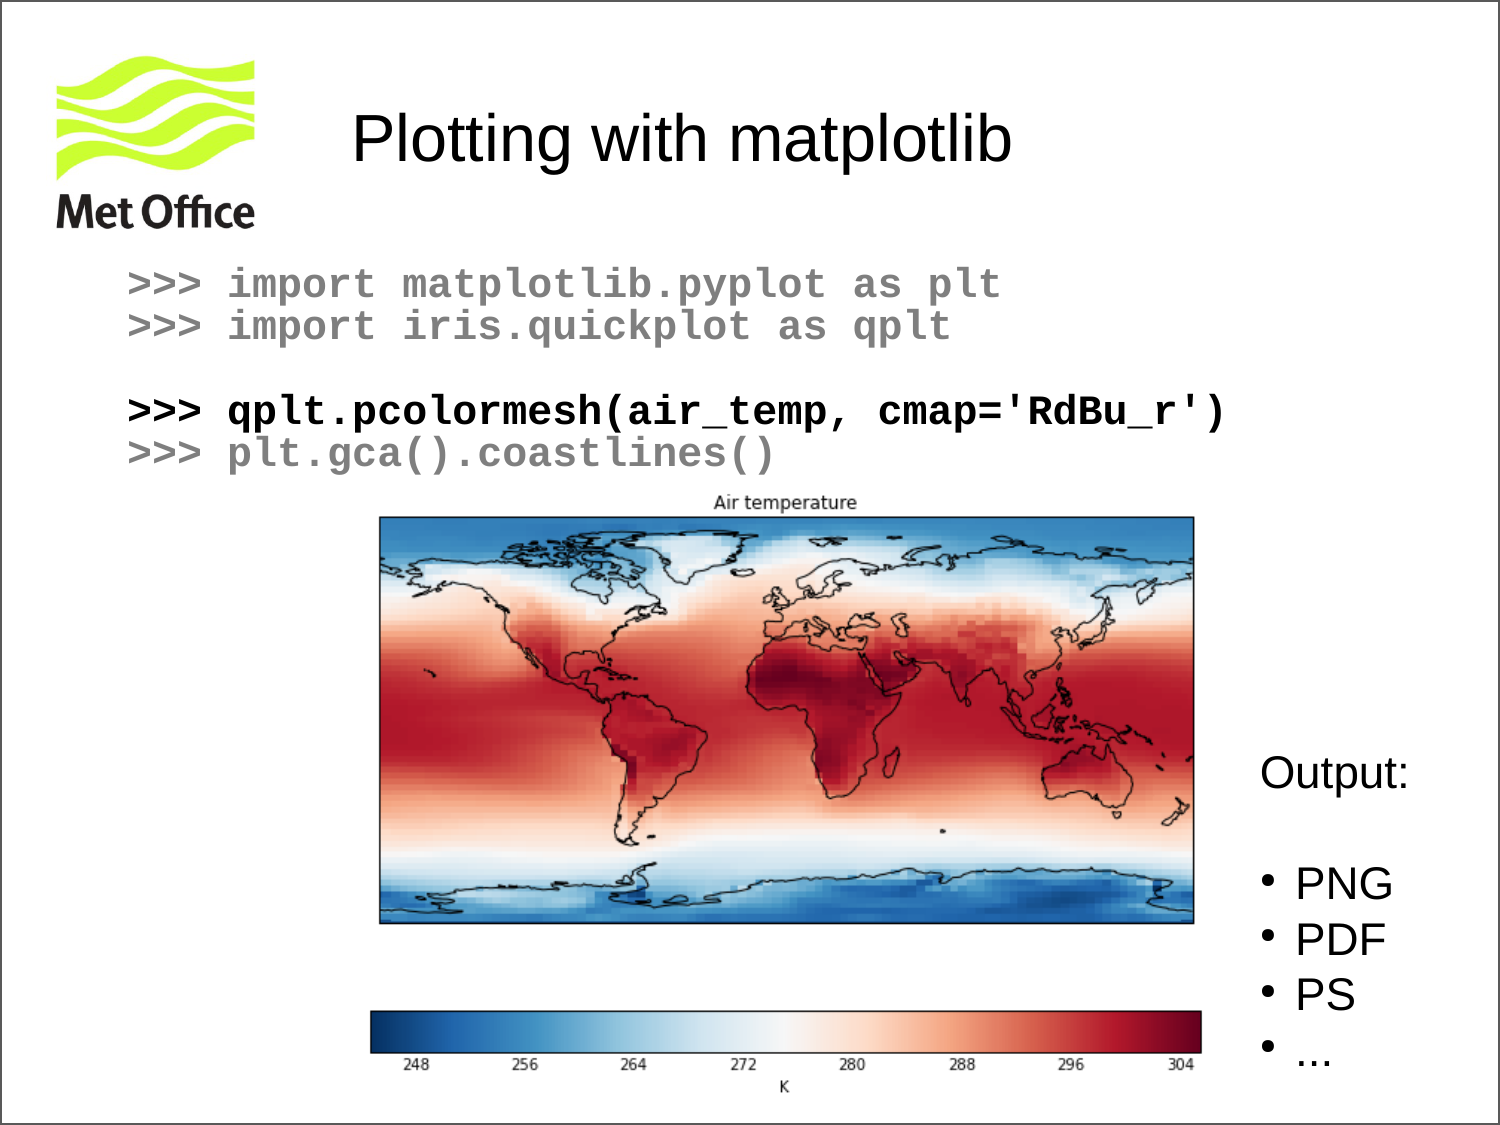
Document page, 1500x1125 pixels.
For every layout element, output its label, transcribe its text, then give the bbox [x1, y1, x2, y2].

picture [360, 484, 1211, 1106]
text_box Plotting with matplotlib [336, 86, 1029, 183]
picture [24, 21, 287, 262]
text_box >>> import matplotlib.pyplot as plt >>> import iris.quickplot as qplt >>> qplt.pcolormesh(air_temp, cmap='RdBu_r') >>> plt.gca().coastlines() [112, 255, 1441, 526]
text_box Output: PNG PDF PS ... [1245, 735, 1500, 1125]
